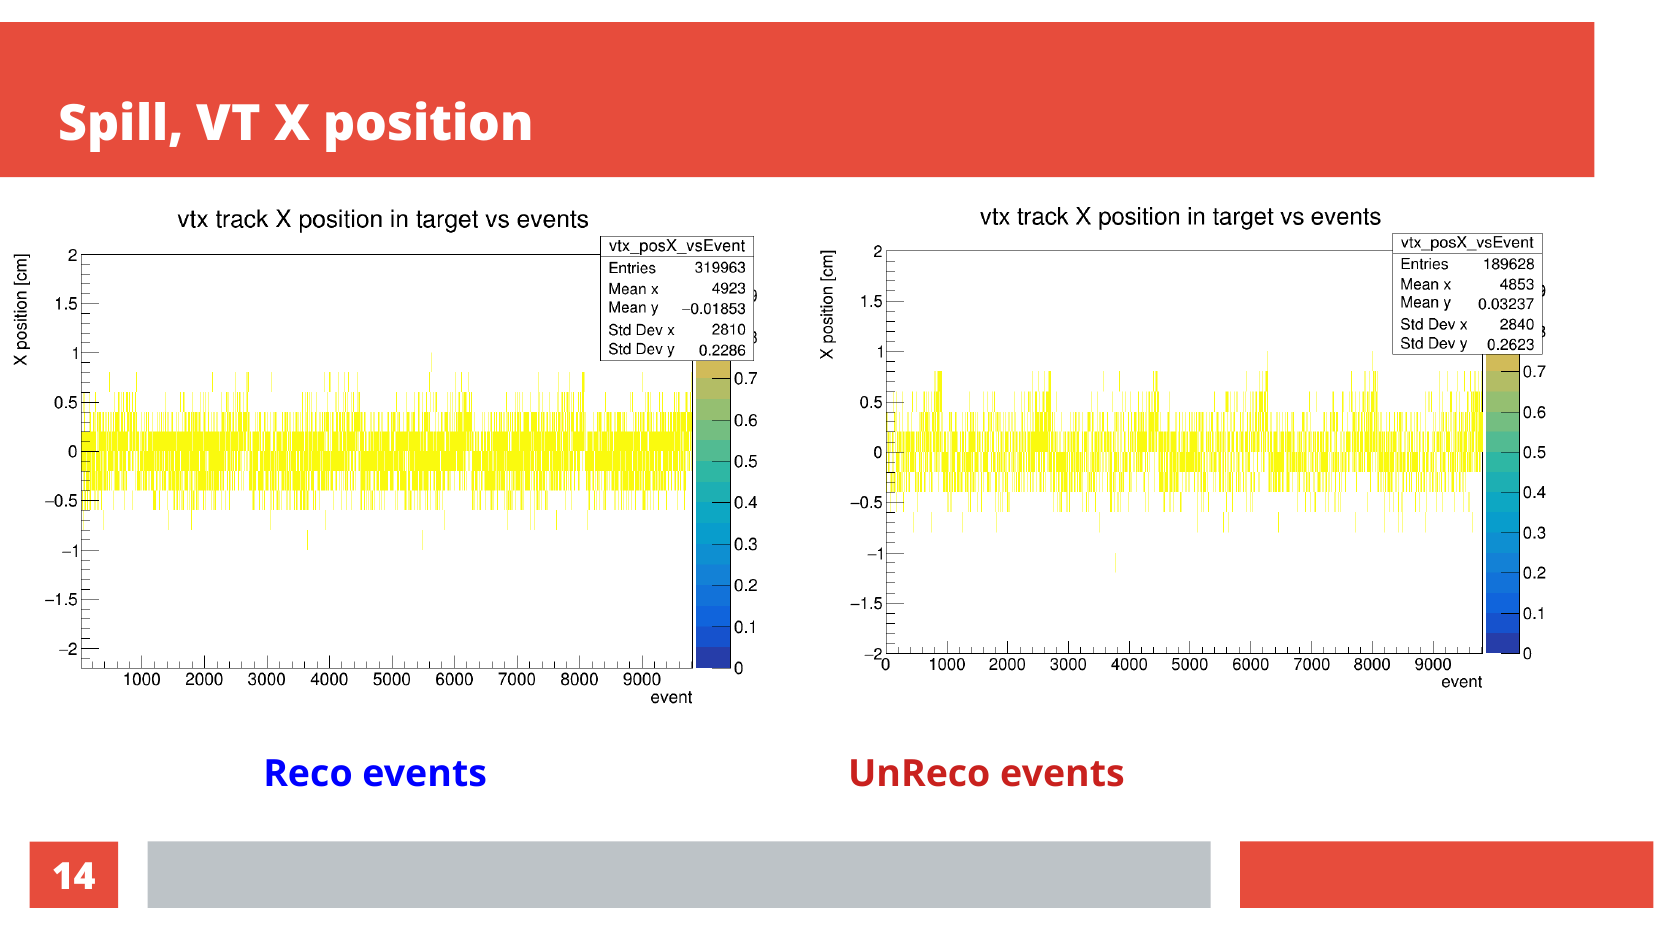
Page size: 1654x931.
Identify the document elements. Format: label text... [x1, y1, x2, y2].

title Spill, VT X position [59, 44, 1595, 156]
text_box Reco events UnReco events [248, 739, 1419, 842]
picture [815, 202, 1553, 700]
picture [7, 203, 768, 711]
